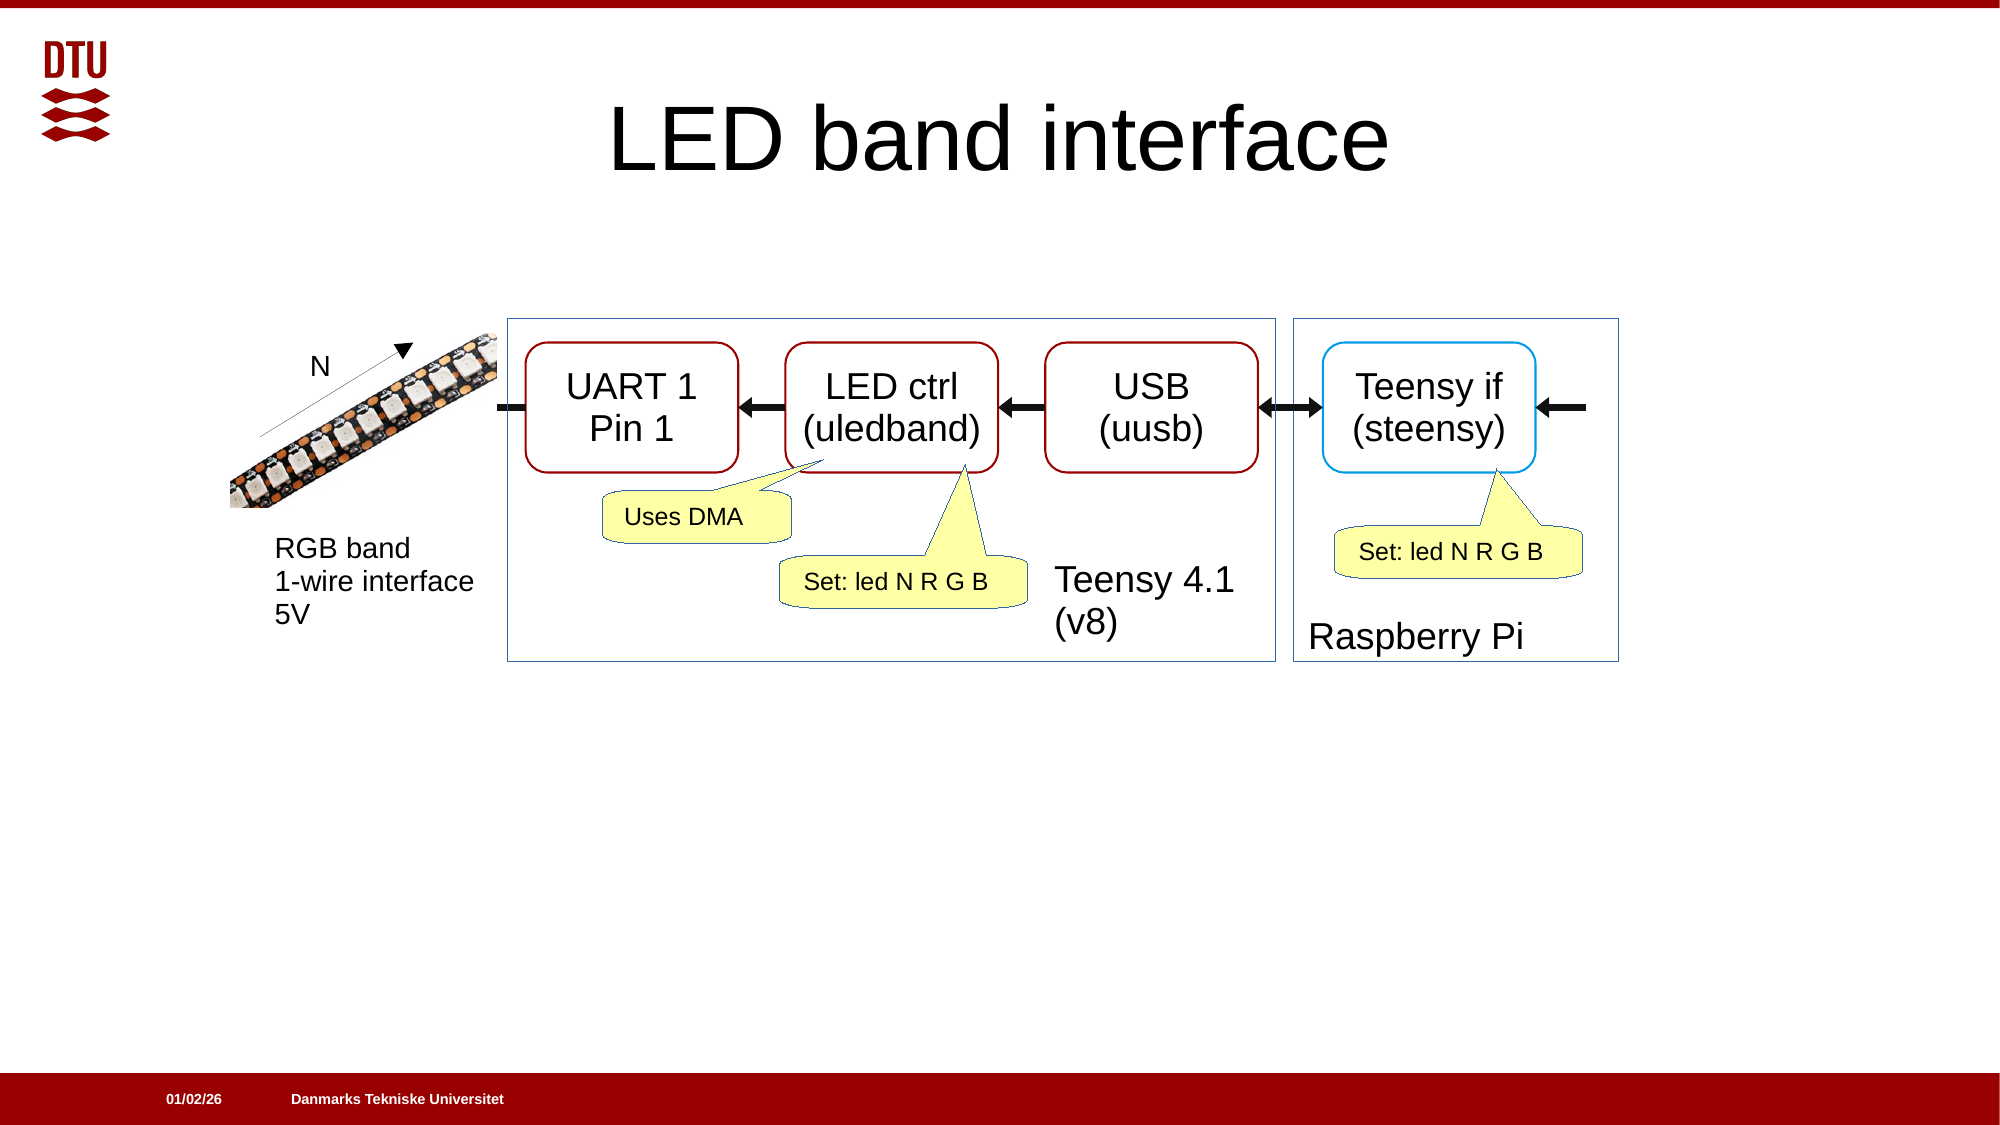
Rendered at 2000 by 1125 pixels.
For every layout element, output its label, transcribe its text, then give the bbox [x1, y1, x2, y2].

text_box RGB band 1-wire interface 5V [259, 524, 490, 638]
text_box Set: led N R G B [1334, 468, 1583, 579]
text_box N [295, 342, 346, 391]
title LED band interface [99, 44, 1900, 233]
text_box Teensy if (steensy) [1322, 342, 1536, 473]
text_box LED ctrl (uledband) [785, 342, 999, 473]
text_box UART 1 Pin 1 [525, 342, 739, 473]
text_box Teensy 4.1 (v8) [1039, 550, 1261, 650]
text_box Uses DMA [602, 459, 824, 544]
text_box Set: led N R G B [779, 464, 1028, 609]
text_box Raspberry Pi [1293, 608, 1540, 666]
text_box USB (uusb) [1045, 342, 1258, 473]
picture [230, 330, 497, 508]
